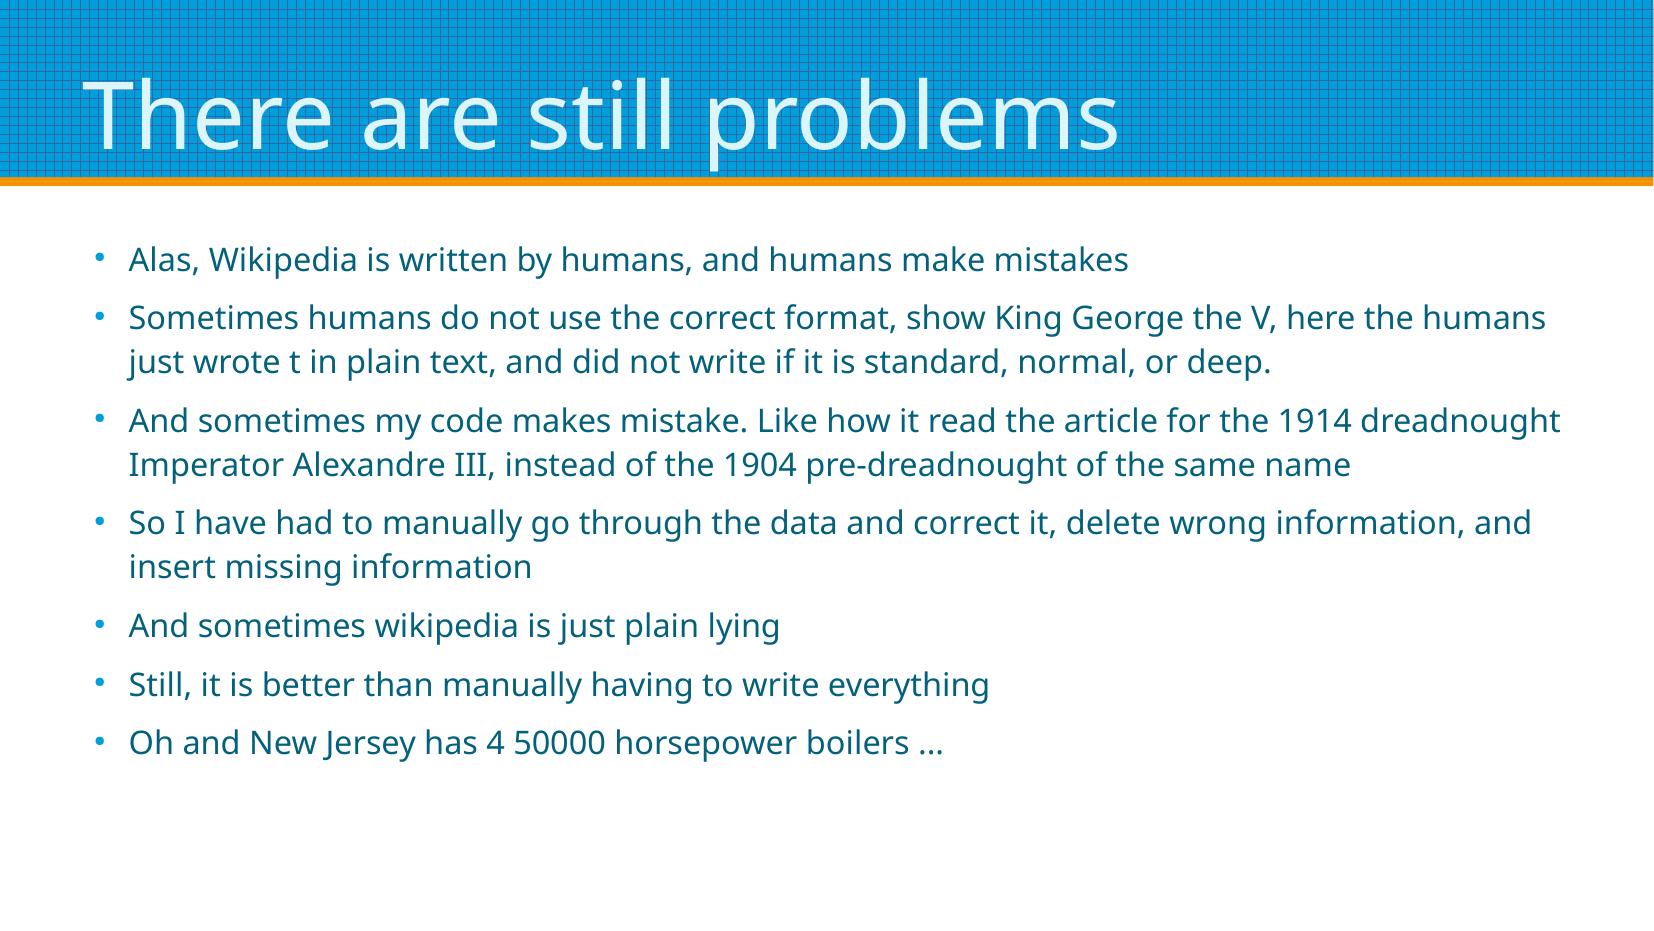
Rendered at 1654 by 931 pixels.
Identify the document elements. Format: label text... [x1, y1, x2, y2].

title There are still problems [82, 14, 1571, 178]
list Alas, Wikipedia is written by humans, and humans make mistakes Sometimes humans do not use the correct format, show King George the V, here the humans just wrote t in plain text, and did not write if it is standard, normal, or deep. And sometimes my code makes mistake. Like how it read the article for the 1914 dreadnought Imperator Alexandre III, instead of the 1904 pre-dreadnought of the same name So I have had to manually go through the data and correct it, delete wrong information, and insert missing information And sometimes wikipedia is just plain lying Still, it is better than manually having to write everything Oh and New Jersey has 4 50000 horsepower boilers ... [82, 236, 1571, 813]
